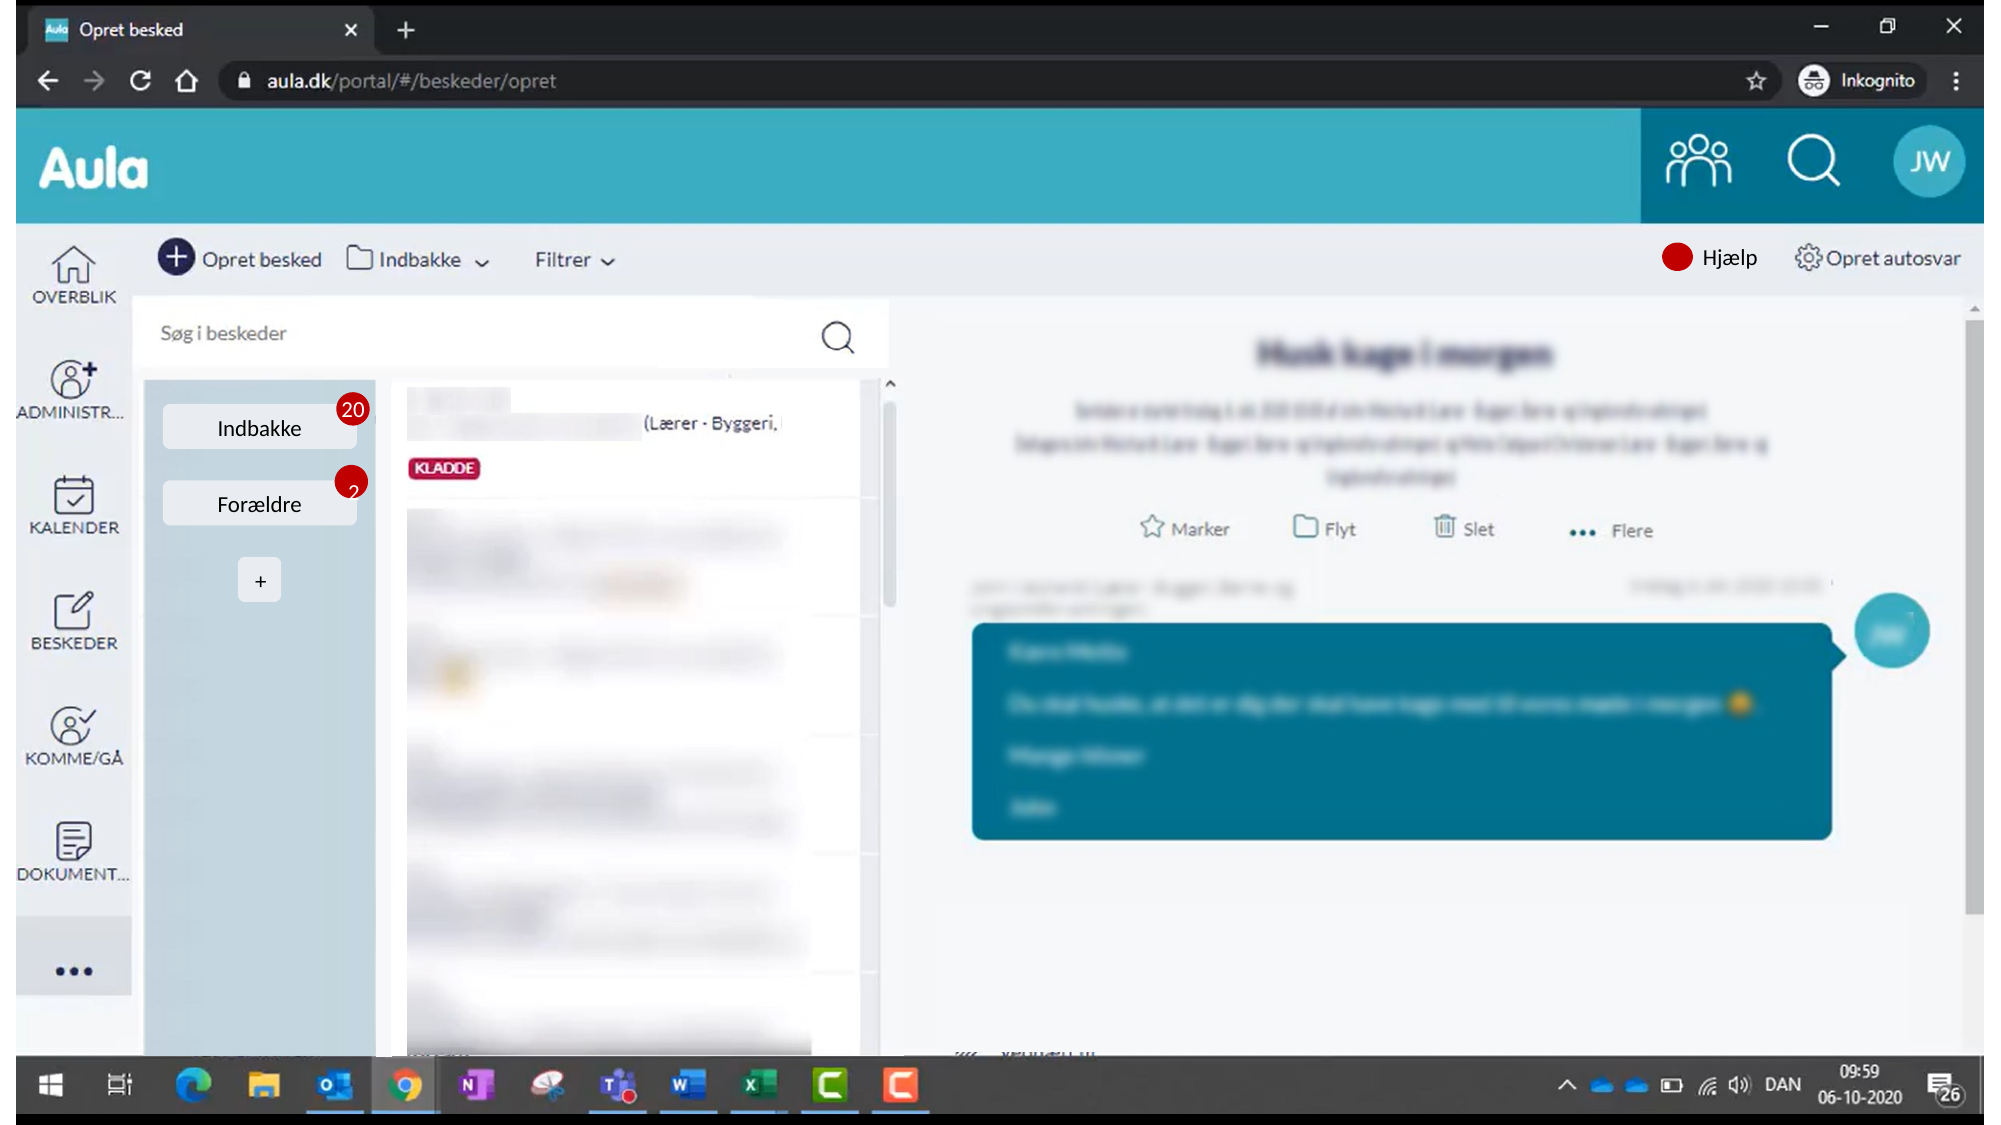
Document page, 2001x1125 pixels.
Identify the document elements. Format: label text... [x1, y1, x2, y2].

picture [1666, 131, 1732, 191]
text_box 2 [334, 464, 368, 499]
text_box Indbakke [162, 403, 357, 449]
picture [1893, 126, 1965, 197]
text_box + [237, 556, 282, 602]
picture [16, 0, 1984, 1125]
text_box 20 [326, 387, 398, 431]
picture [1785, 128, 1840, 186]
text_box [1662, 242, 1687, 271]
text_box Forældre [162, 480, 357, 526]
text_box Hjælp [1687, 235, 1774, 279]
